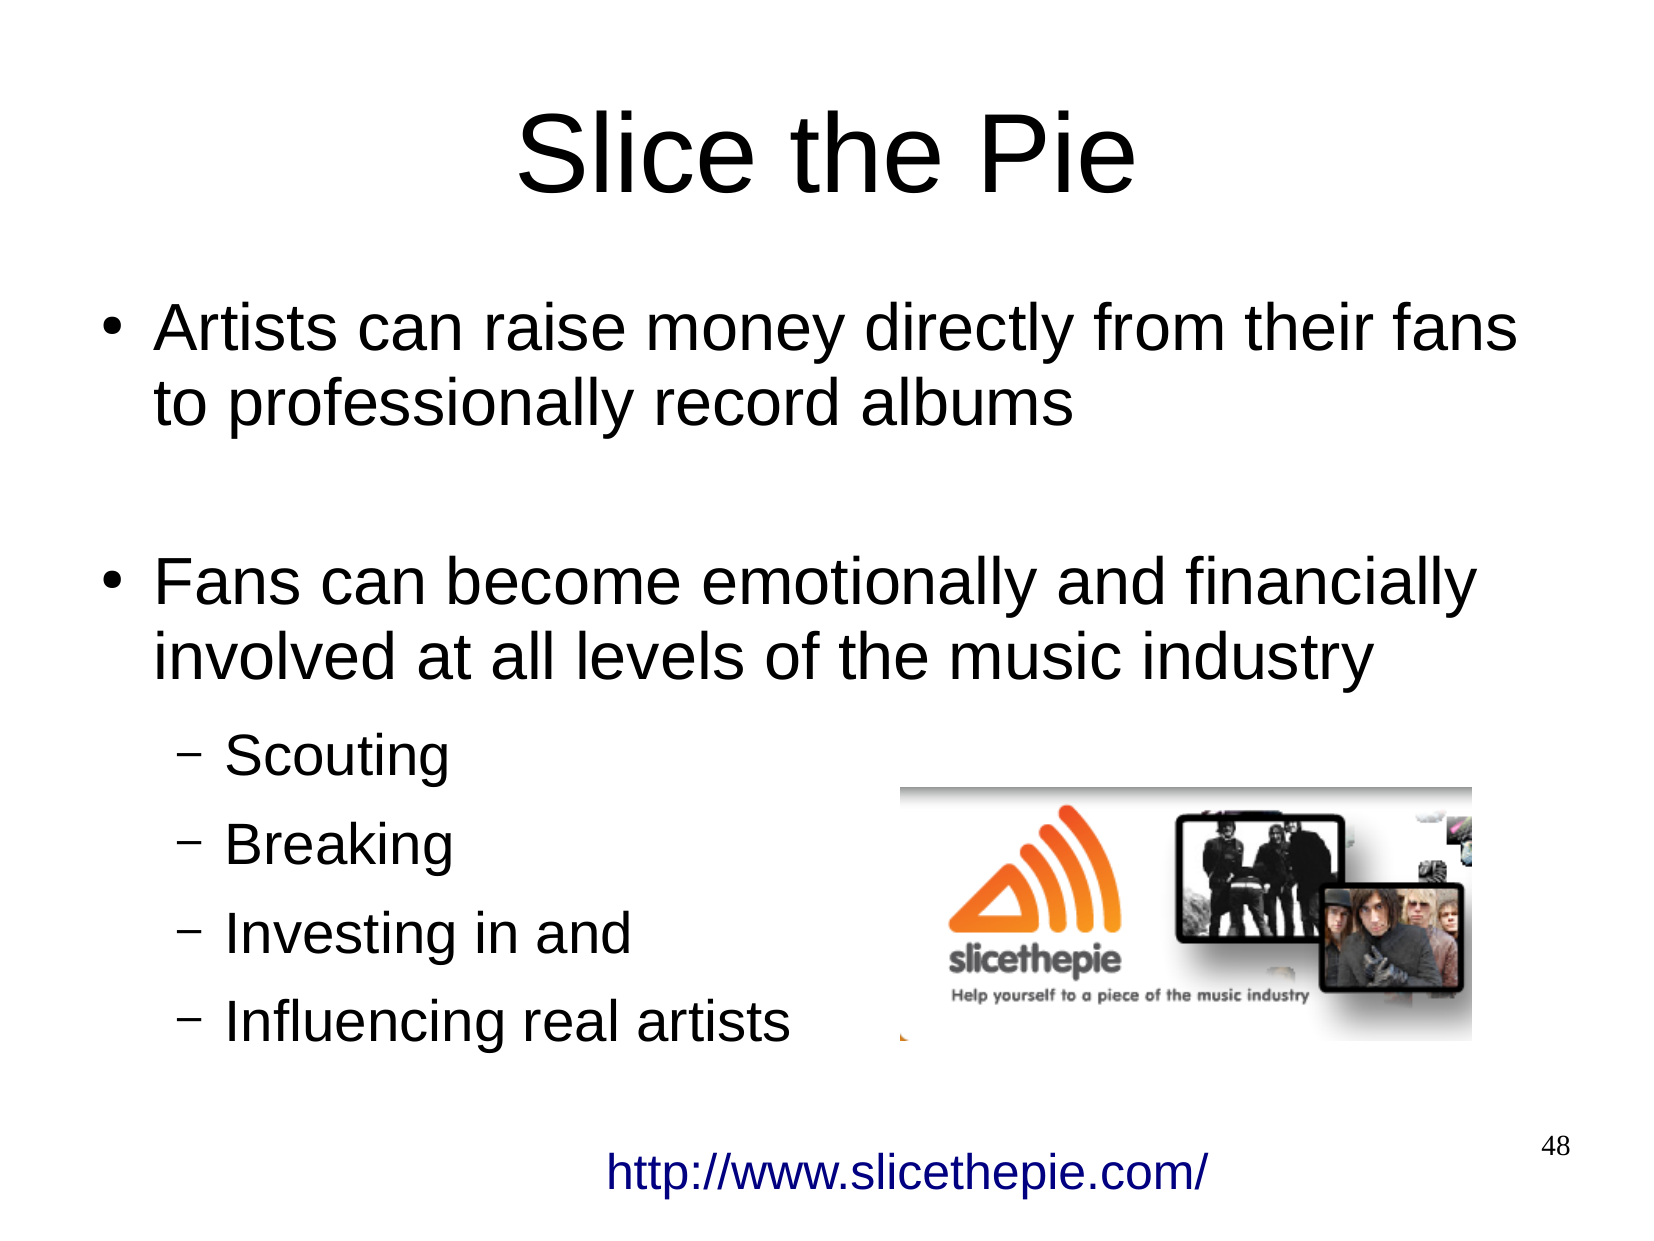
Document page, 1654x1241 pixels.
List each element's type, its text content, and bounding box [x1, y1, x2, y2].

title Slice the Pie [82, 49, 1571, 257]
list Artists can raise money directly from their fans to professionally record albums Fans can become emotionally and financially involved at all levels of the music industry Scouting Breaking Investing in and Influencing real artists [82, 290, 1571, 1094]
text_box http://www.slicethepie.com/ [551, 1137, 1278, 1208]
picture [900, 787, 1472, 1041]
